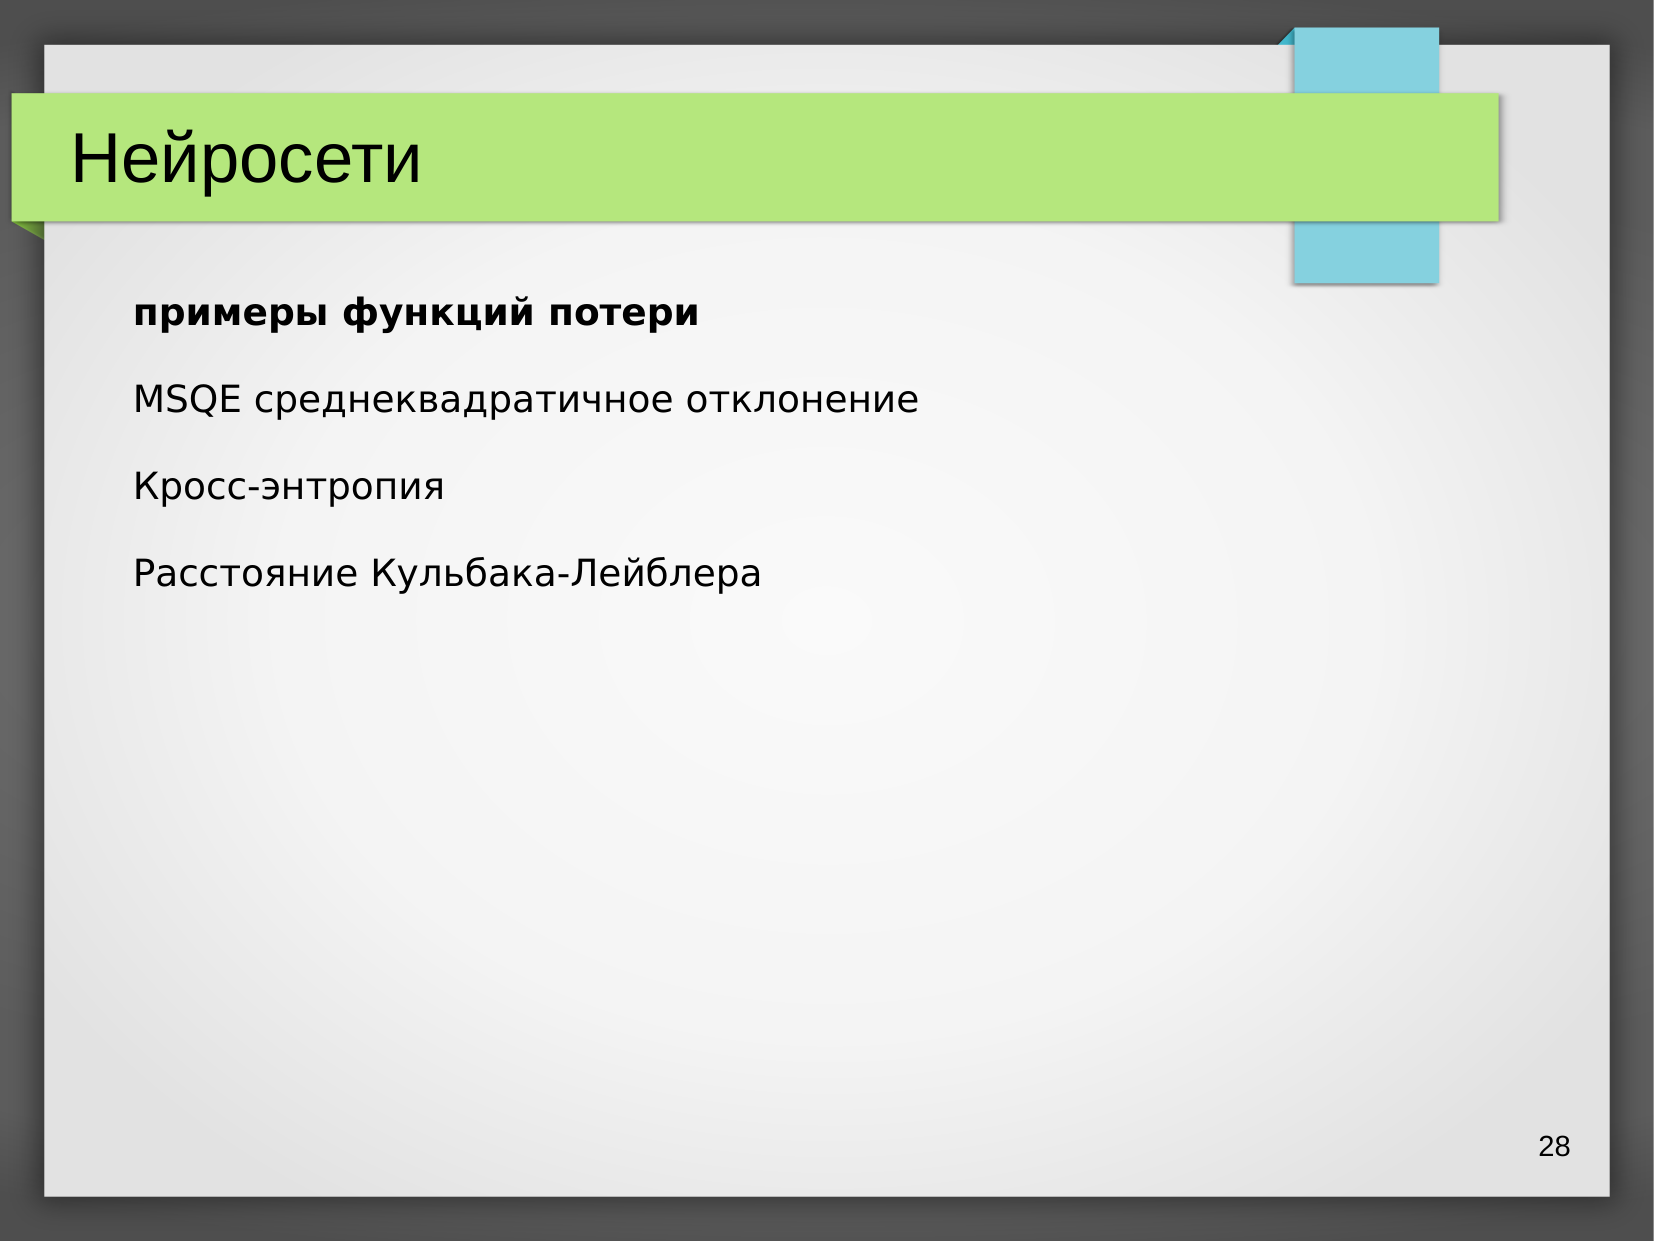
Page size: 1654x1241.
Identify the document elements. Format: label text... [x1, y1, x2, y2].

picture [0, 0, 1654, 1241]
title Нейросети [70, 118, 1205, 199]
text_box примеры функций потери MSQE среднеквадратичное отклонение Кросс-энтропия Расстояние Кульбака-Лейблера [118, 283, 1276, 615]
